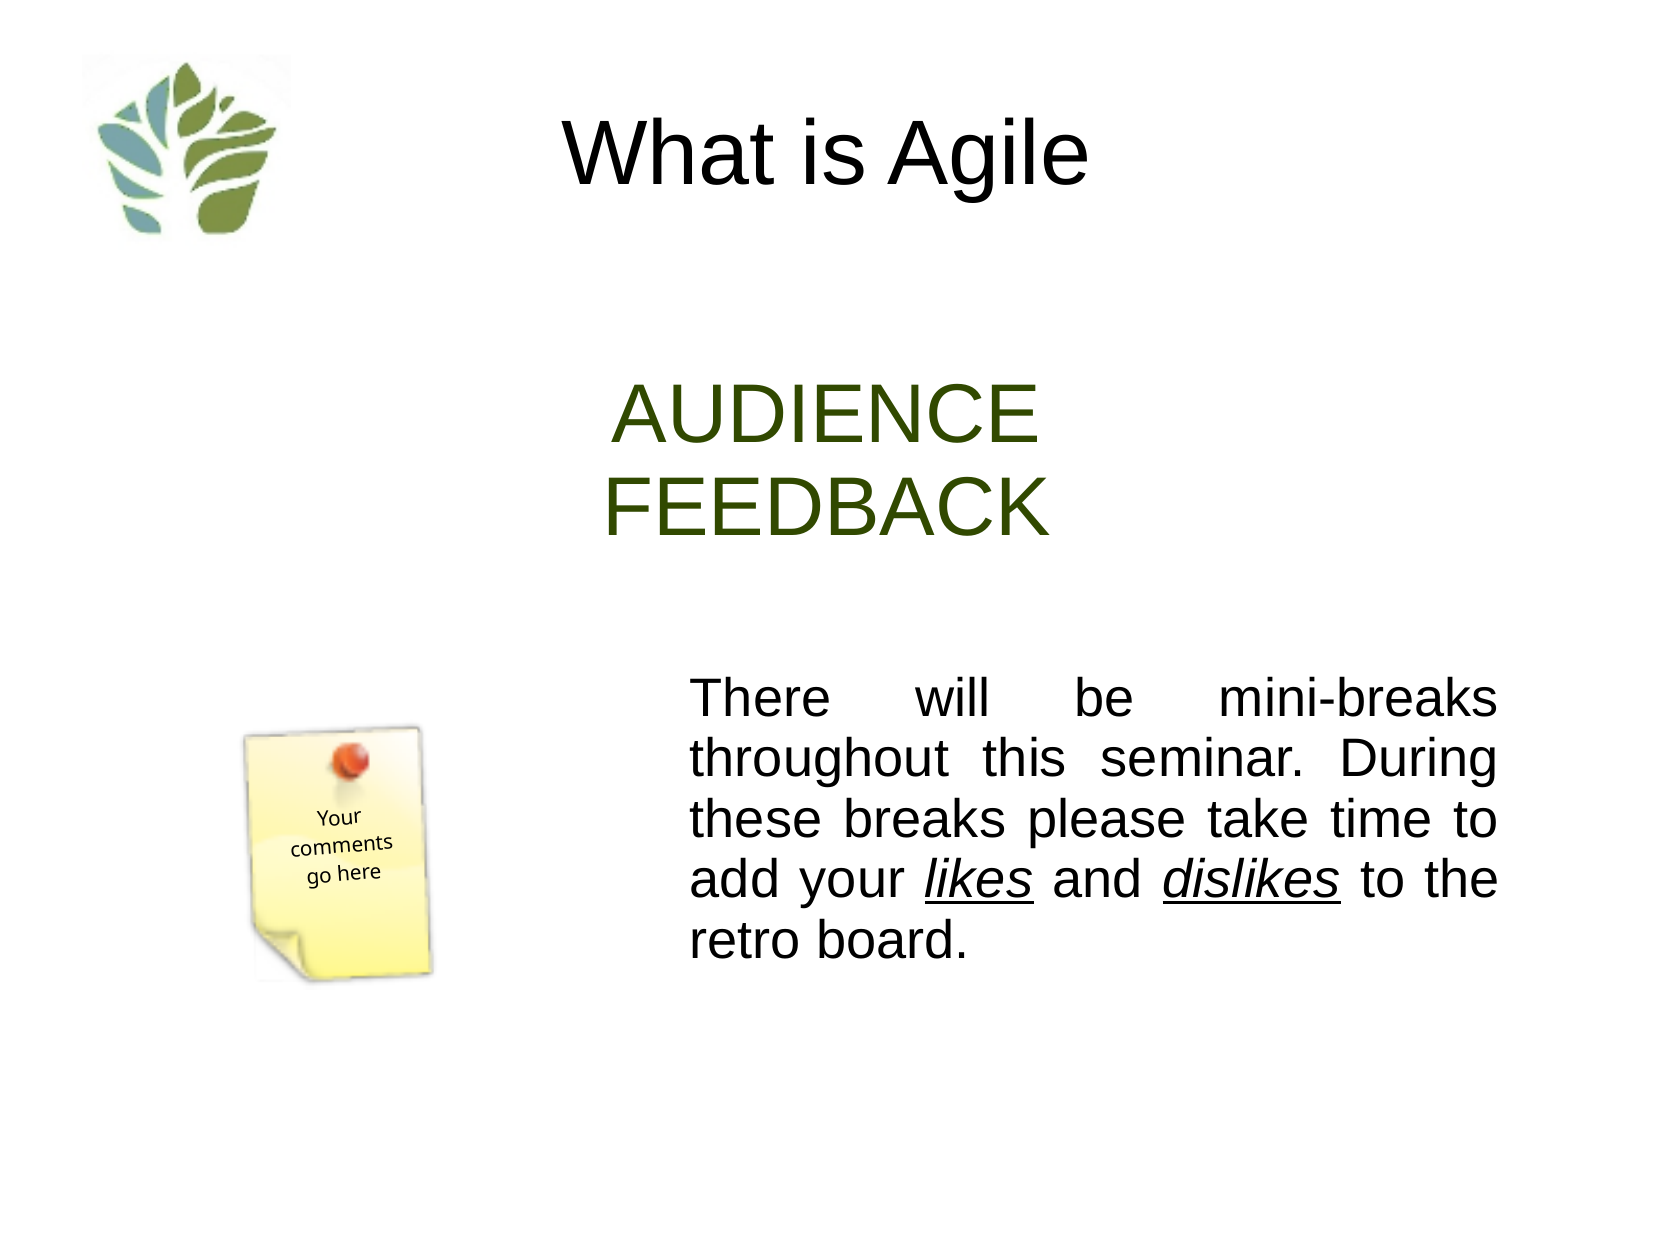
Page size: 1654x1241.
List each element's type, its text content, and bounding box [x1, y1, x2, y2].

text_box AUDIENCE FEEDBACK [504, 360, 1150, 561]
title What is Agile [291, 49, 1571, 257]
text_box Your comments go here [255, 788, 433, 956]
picture [82, 49, 291, 258]
picture [210, 714, 466, 991]
text_box There will be mini-breaks throughout this seminar. During these breaks please take time to add your likes and dislikes to the retro board. [675, 660, 1516, 978]
